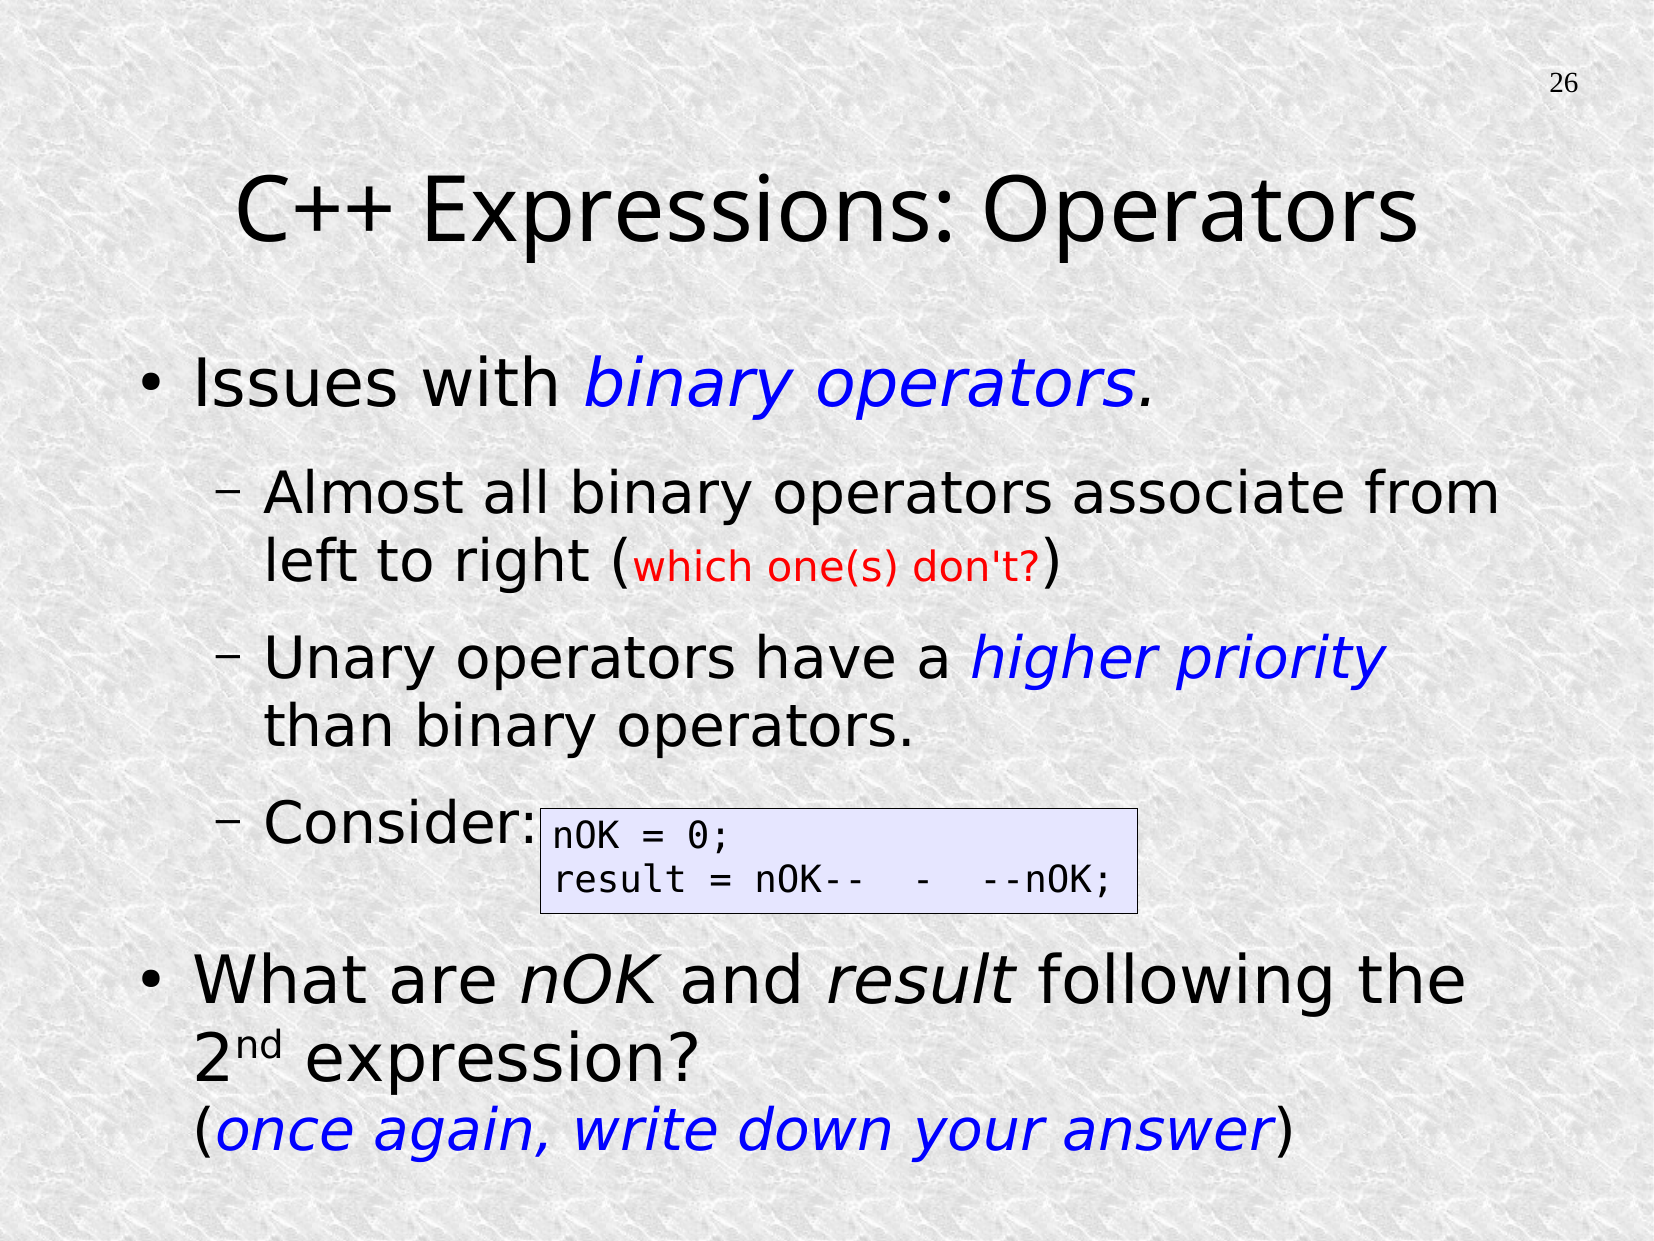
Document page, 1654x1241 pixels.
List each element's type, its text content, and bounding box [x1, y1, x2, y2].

picture [0, 0, 1654, 1241]
text_box nOK = 0; result = nOK-- - --nOK; [551, 813, 1117, 946]
list Issues with binary operators. Almost all binary operators associate from left to right (which one(s) don't?) Unary operators have a higher priority than binary operators. Consider: What are nOK and result following the 2nd expression? (once again, write down your answer) [121, 344, 1534, 1241]
title C++ Expressions: Operators [121, 45, 1534, 344]
